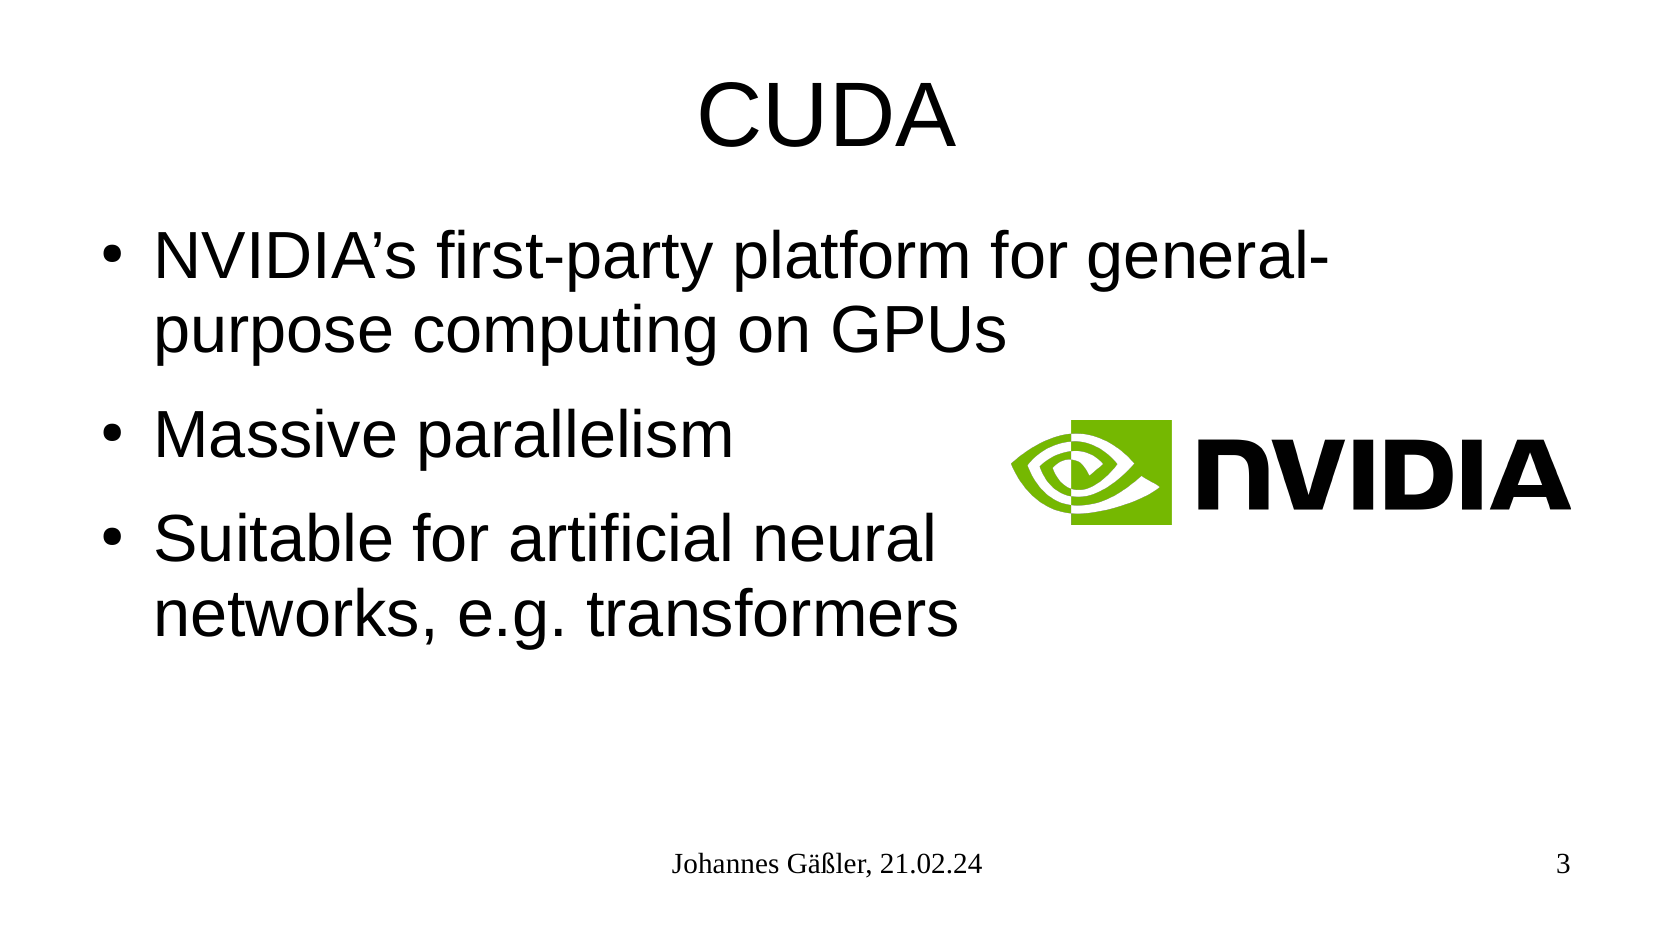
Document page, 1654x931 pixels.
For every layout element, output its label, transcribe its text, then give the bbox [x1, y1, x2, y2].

title CUDA [82, 37, 1571, 193]
list NVIDIA’s first-party platform for general-purpose computing on GPUs Massive parallelism Suitable for artificial neural networks, e.g. transformers [82, 217, 1571, 758]
picture [1011, 420, 1571, 526]
